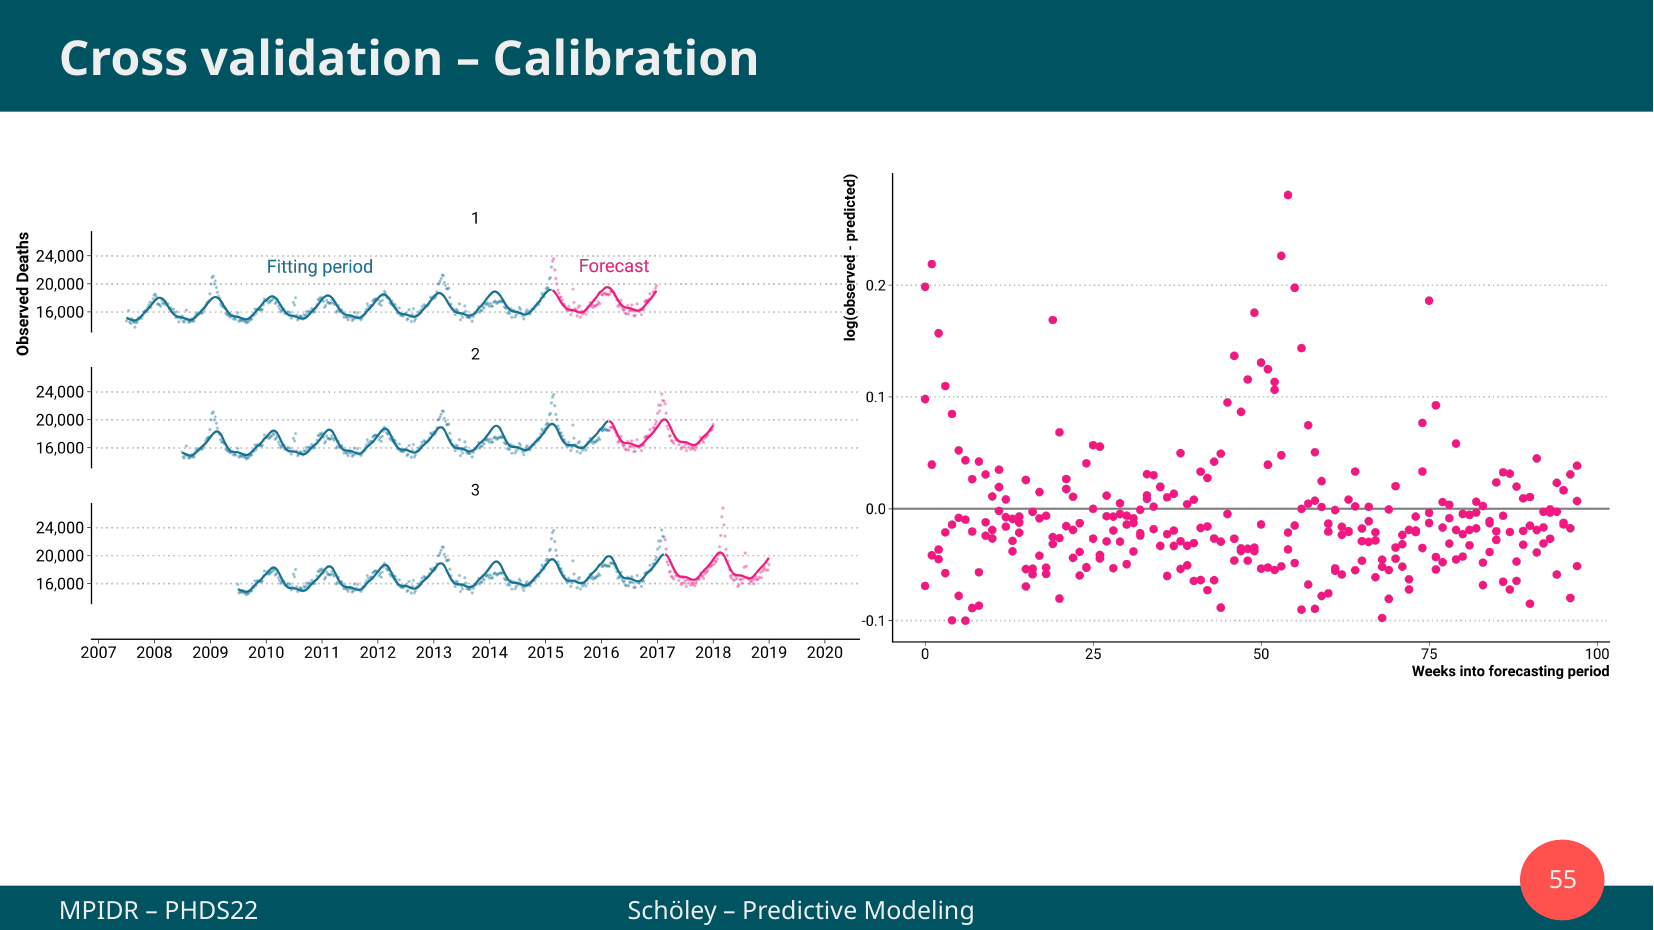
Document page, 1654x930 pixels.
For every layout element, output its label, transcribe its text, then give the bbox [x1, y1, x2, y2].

title Cross validation – Calibration [58, 0, 1594, 117]
picture [16, 173, 1610, 679]
